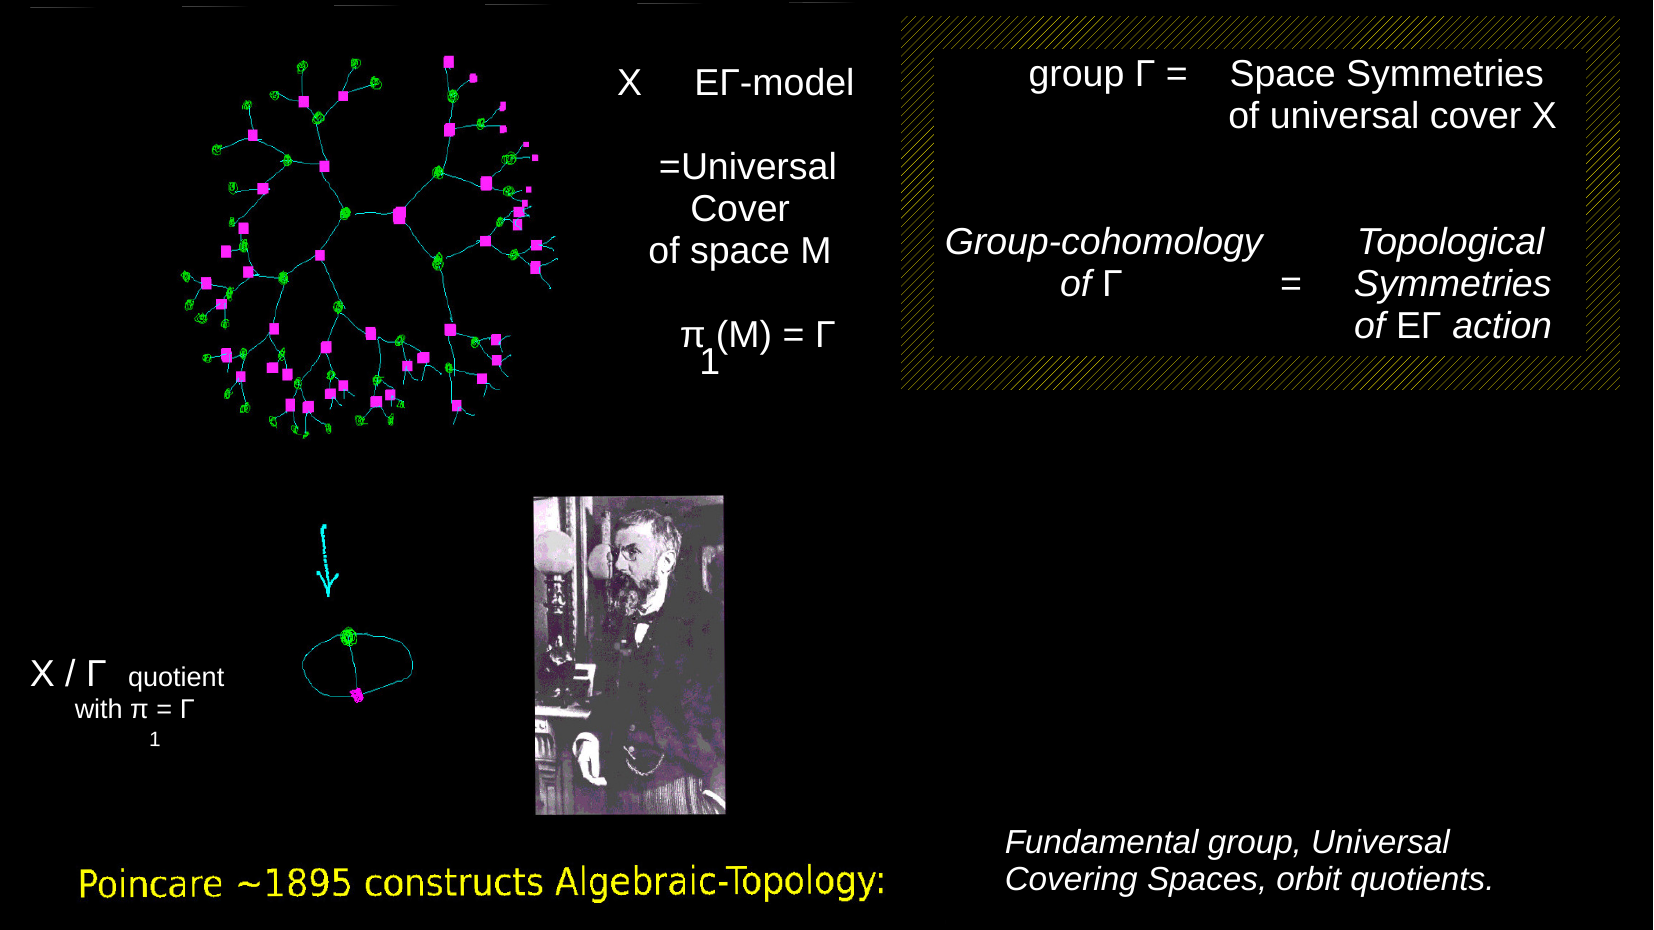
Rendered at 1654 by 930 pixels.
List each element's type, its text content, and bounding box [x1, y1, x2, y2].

text_box 1 [684, 333, 736, 406]
text_box [900, 15, 1621, 541]
text_box X / Γ quotient with π = Γ [15, 645, 247, 733]
text_box Fundamental group, Universal Covering Spaces, orbit quotients. [990, 816, 1591, 916]
text_box X EΓ-model =Universal Cover of space M π (M) = Γ [602, 54, 871, 406]
text_box group Γ = Space Symmetries of universal cover X Group-cohomology Topological of Γ = Symmetries of EΓ action [935, 50, 1585, 355]
picture [0, 1, 946, 930]
text_box 1 [134, 720, 331, 761]
